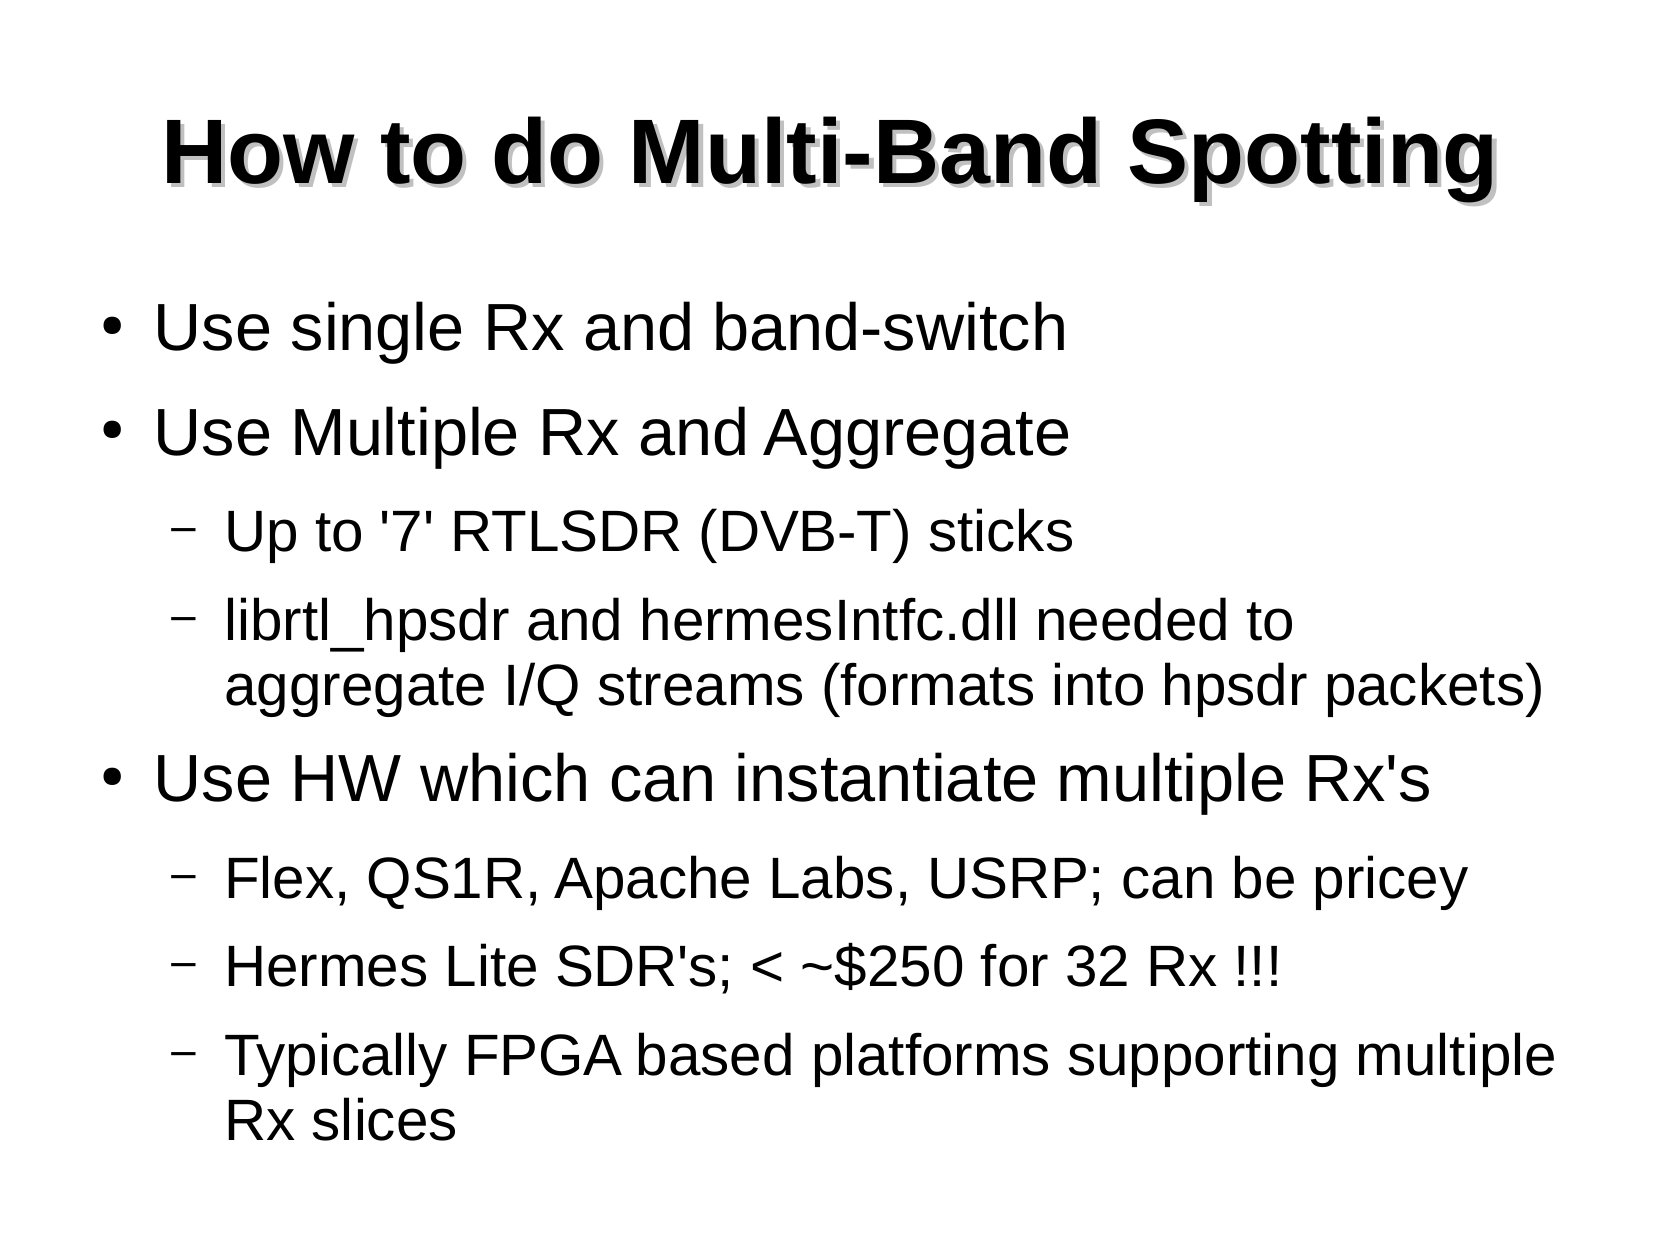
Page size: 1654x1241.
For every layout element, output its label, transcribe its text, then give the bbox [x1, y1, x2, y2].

title How to do Multi-Band Spotting [86, 47, 1576, 256]
list Use single Rx and band-switch Use Multiple Rx and Aggregate Up to '7' RTLSDR (DVB-T) sticks librtl_hpsdr and hermesIntfc.dll needed to aggregate I/Q streams (formats into hpsdr packets) Use HW which can instantiate multiple Rx's Flex, QS1R, Apache Labs, USRP; can be pricey Hermes Lite SDR's; < ~$250 for 32 Rx !!! Typically FPGA based platforms supporting multiple Rx slices [82, 290, 1571, 1010]
